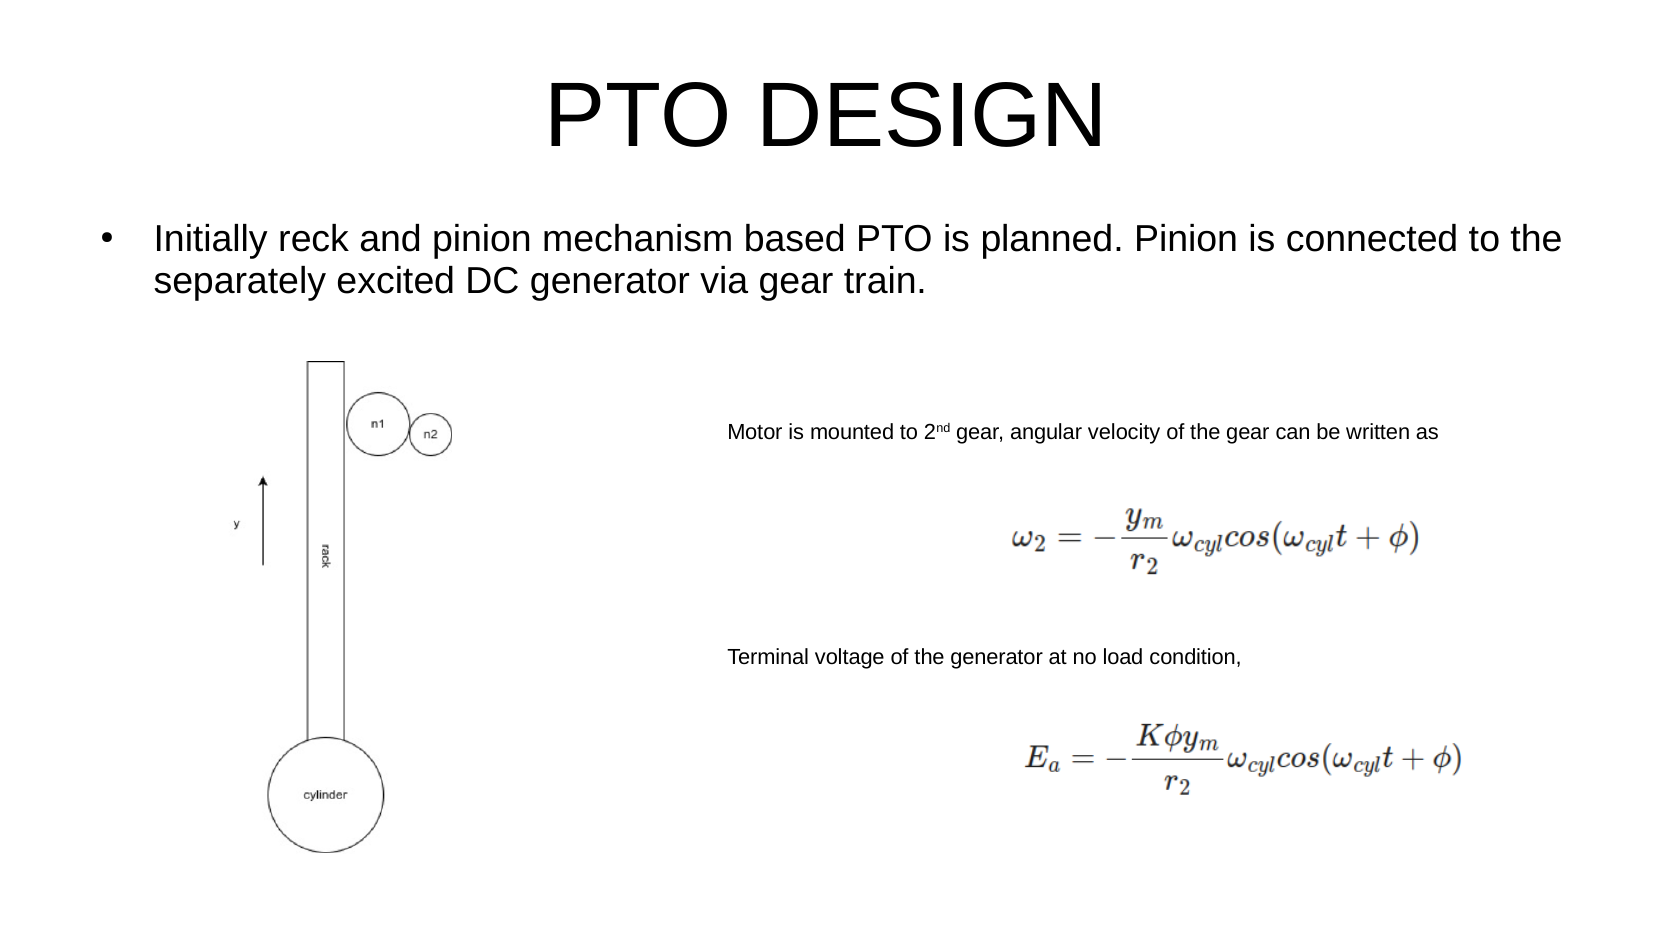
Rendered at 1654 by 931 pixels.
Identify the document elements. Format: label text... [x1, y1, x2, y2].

text_box Terminal voltage of the generator at no load condition, [712, 637, 1261, 677]
picture [975, 487, 1463, 597]
text_box Motor is mounted to 2nd gear, angular velocity of the gear can be written as [712, 412, 1459, 452]
picture [1012, 712, 1486, 814]
picture [187, 337, 488, 867]
list Initially reck and pinion mechanism based PTO is planned. Pinion is connected to the separately excited DC generator via gear train. [82, 217, 1571, 758]
title PTO DESIGN [82, 37, 1571, 193]
